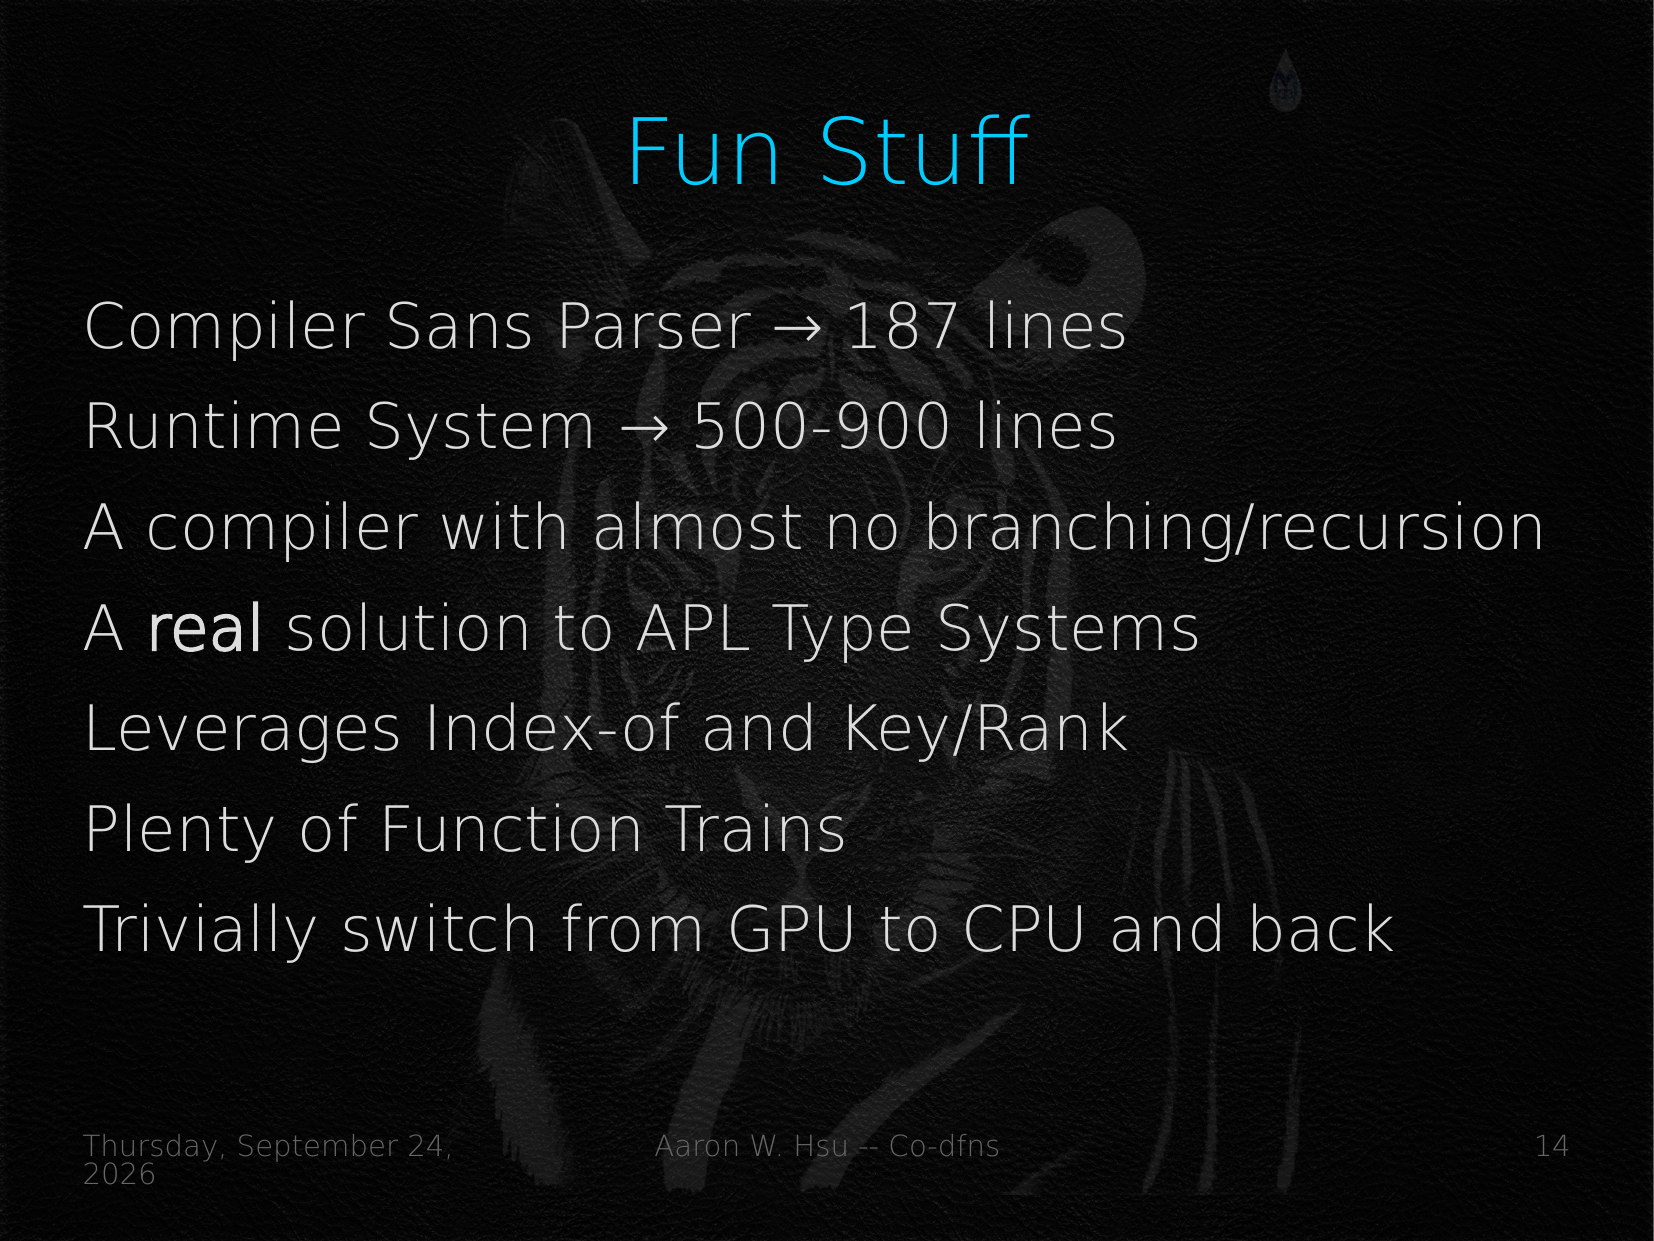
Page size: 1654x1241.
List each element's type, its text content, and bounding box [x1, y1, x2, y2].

picture [0, 0, 1654, 1241]
list Compiler Sans Parser → 187 lines Runtime System → 500-900 lines A compiler with almost no branching/recursion A real solution to APL Type Systems Leverages Index-of and Key/Rank Plenty of Function Trains Trivially switch from GPU to CPU and back [82, 290, 1571, 1010]
title Fun Stuff [82, 45, 1571, 260]
